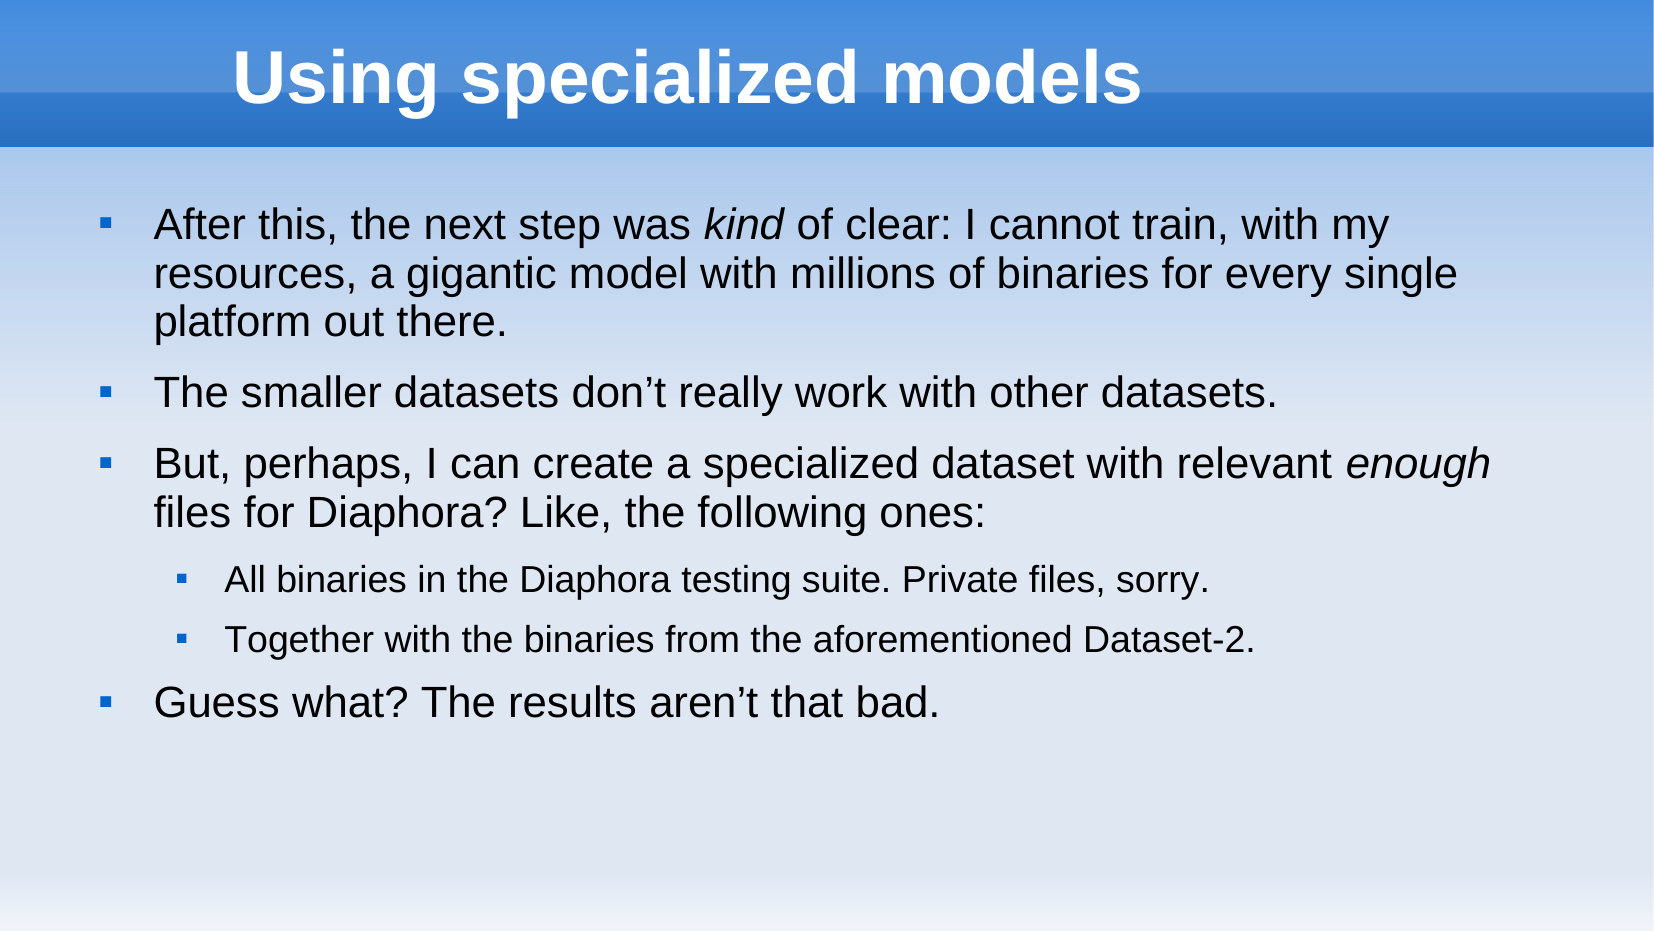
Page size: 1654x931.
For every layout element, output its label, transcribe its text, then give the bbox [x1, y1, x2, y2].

title Using specialized models [76, 0, 1565, 156]
picture [0, 0, 1654, 931]
list After this, the next step was kind of clear: I cannot train, with my resources, a gigantic model with millions of binaries for every single platform out there. The smaller datasets don’t really work with other datasets. But, perhaps, I can create a specialized dataset with relevant enough files for Diaphora? Like, the following ones: All binaries in the Diaphora testing suite. Private files, sorry. Together with the binaries from the aforementioned Dataset-2. Guess what? The results aren’t that bad. [82, 199, 1571, 829]
